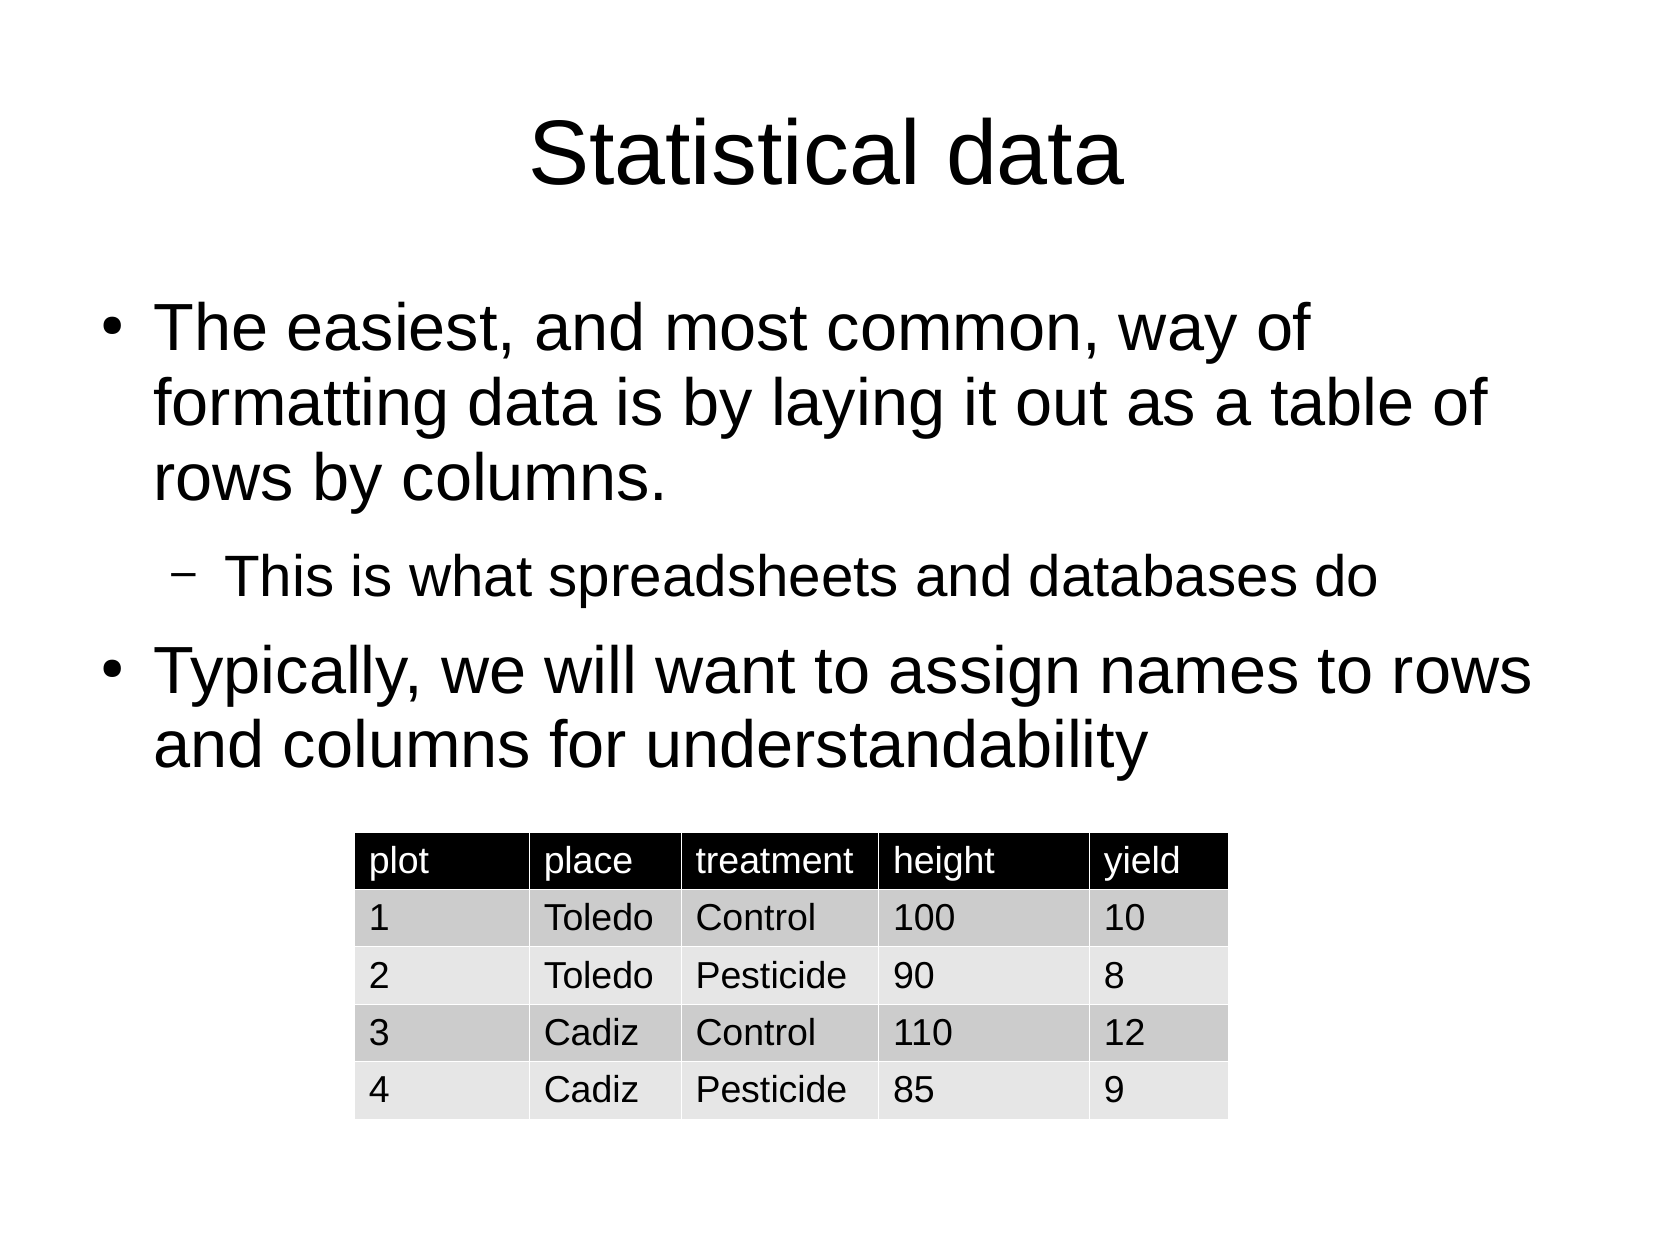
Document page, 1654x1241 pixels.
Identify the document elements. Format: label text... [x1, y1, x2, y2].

table_header treatment [682, 833, 878, 889]
table_cell Pesticide [682, 947, 878, 1004]
table_cell 4 [355, 1062, 529, 1119]
table_cell 85 [879, 1062, 1089, 1119]
table_cell 9 [1090, 1062, 1228, 1119]
table_cell 110 [879, 1005, 1089, 1061]
table_header place [530, 833, 681, 889]
list The easiest, and most common, way of formatting data is by laying it out as a table of rows by columns. This is what spreadsheets and databases do Typically, we will want to assign names to rows and columns for understandability [82, 290, 1571, 1170]
table_cell 3 [355, 1005, 529, 1061]
table_cell 1 [355, 890, 529, 946]
table_header height [879, 833, 1089, 889]
table_cell Control [682, 890, 878, 946]
table_cell 2 [355, 947, 529, 1004]
table_cell Cadiz [530, 1062, 681, 1119]
table_cell Toledo [530, 890, 681, 946]
table_cell 100 [879, 890, 1089, 946]
table_cell Control [682, 1005, 878, 1061]
table_cell Pesticide [682, 1062, 878, 1119]
table_cell 10 [1090, 890, 1228, 946]
table_header plot [355, 833, 529, 889]
table_cell 12 [1090, 1005, 1228, 1061]
title Statistical data [82, 49, 1571, 257]
table_cell Cadiz [530, 1005, 681, 1061]
table_cell 8 [1090, 947, 1228, 1004]
table_header yield [1090, 833, 1228, 889]
table_cell Toledo [530, 947, 681, 1004]
table_cell 90 [879, 947, 1089, 1004]
